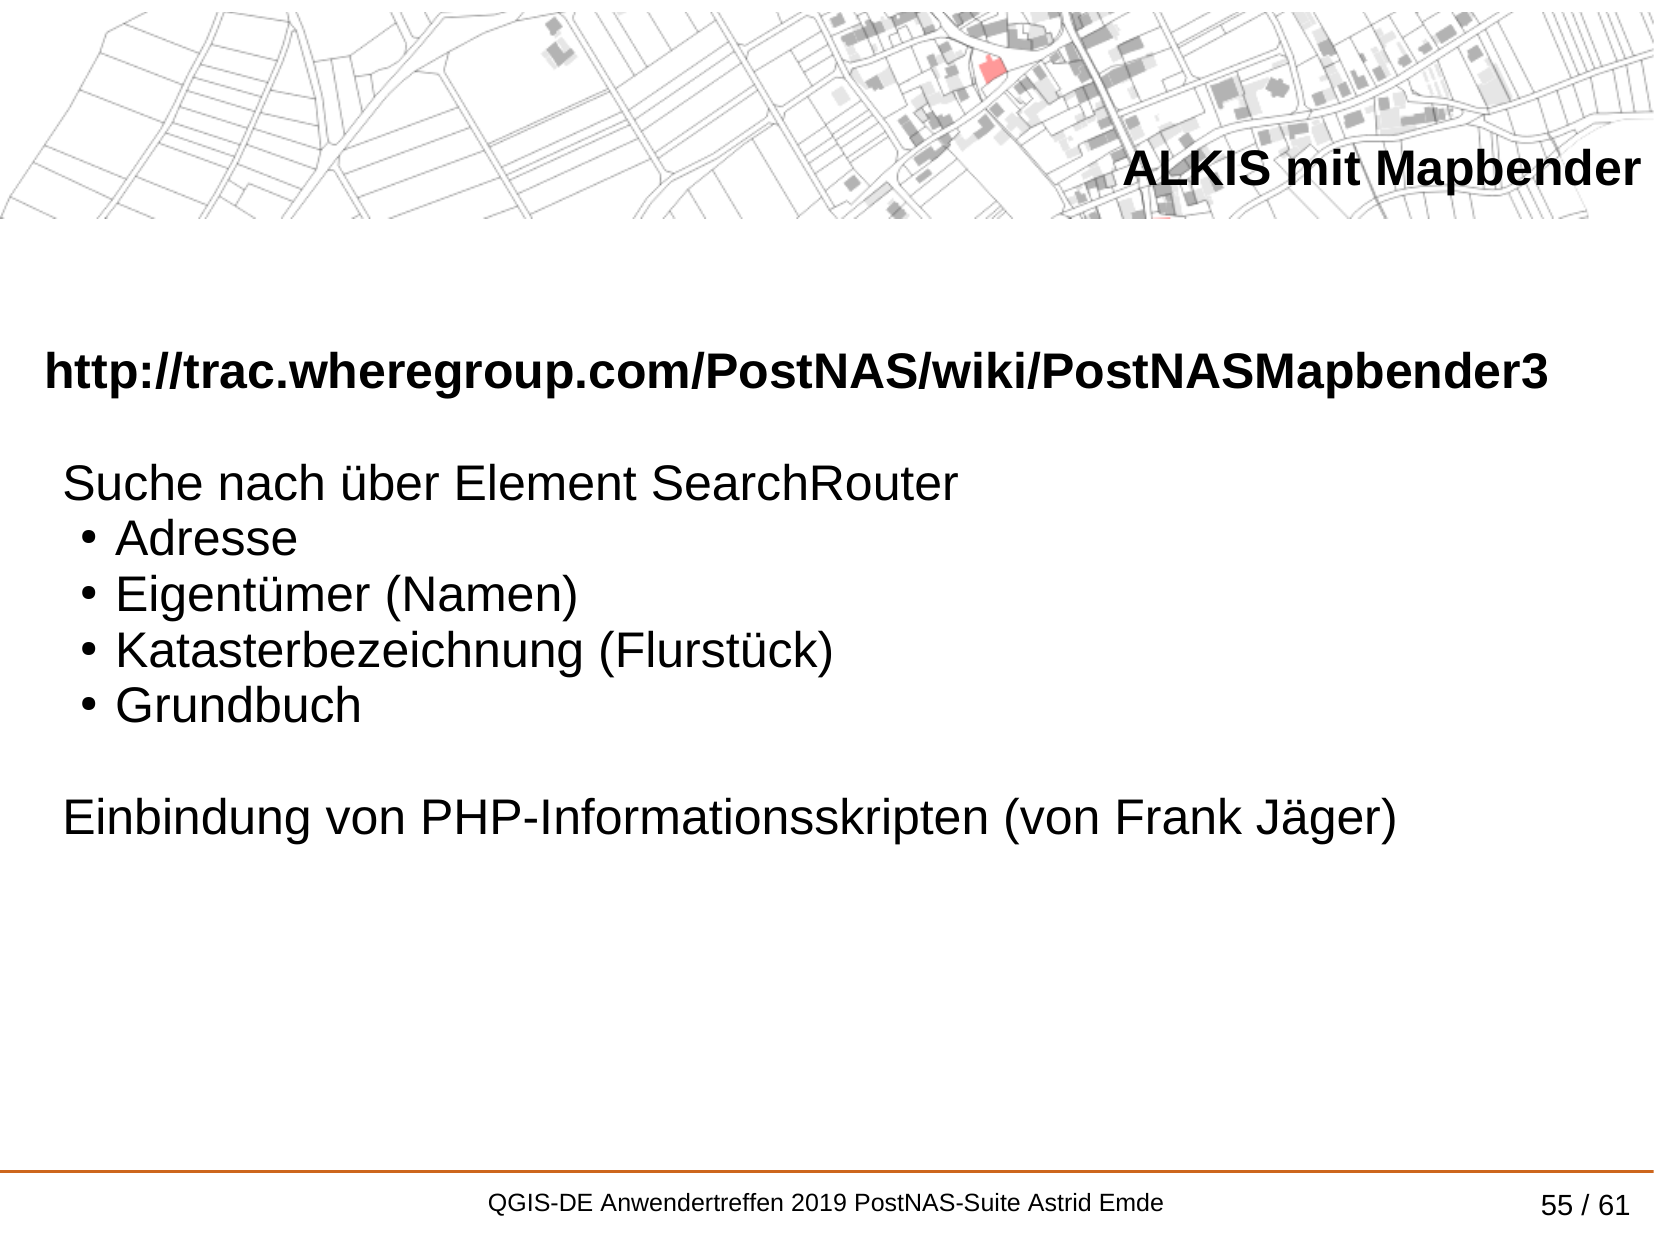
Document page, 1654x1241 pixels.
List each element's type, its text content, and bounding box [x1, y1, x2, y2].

text_box http://trac.wheregroup.com/PostNAS/wiki/PostNASMapbender3 Suche nach über Element SearchRouter Adresse Eigentümer (Namen) Katasterbezeichnung (Flurstück) Grundbuch Einbindung von PHP-Informationsskripten (von Frank Jäger) [29, 224, 1542, 1052]
title ALKIS mit Mapbender [253, 124, 1642, 213]
